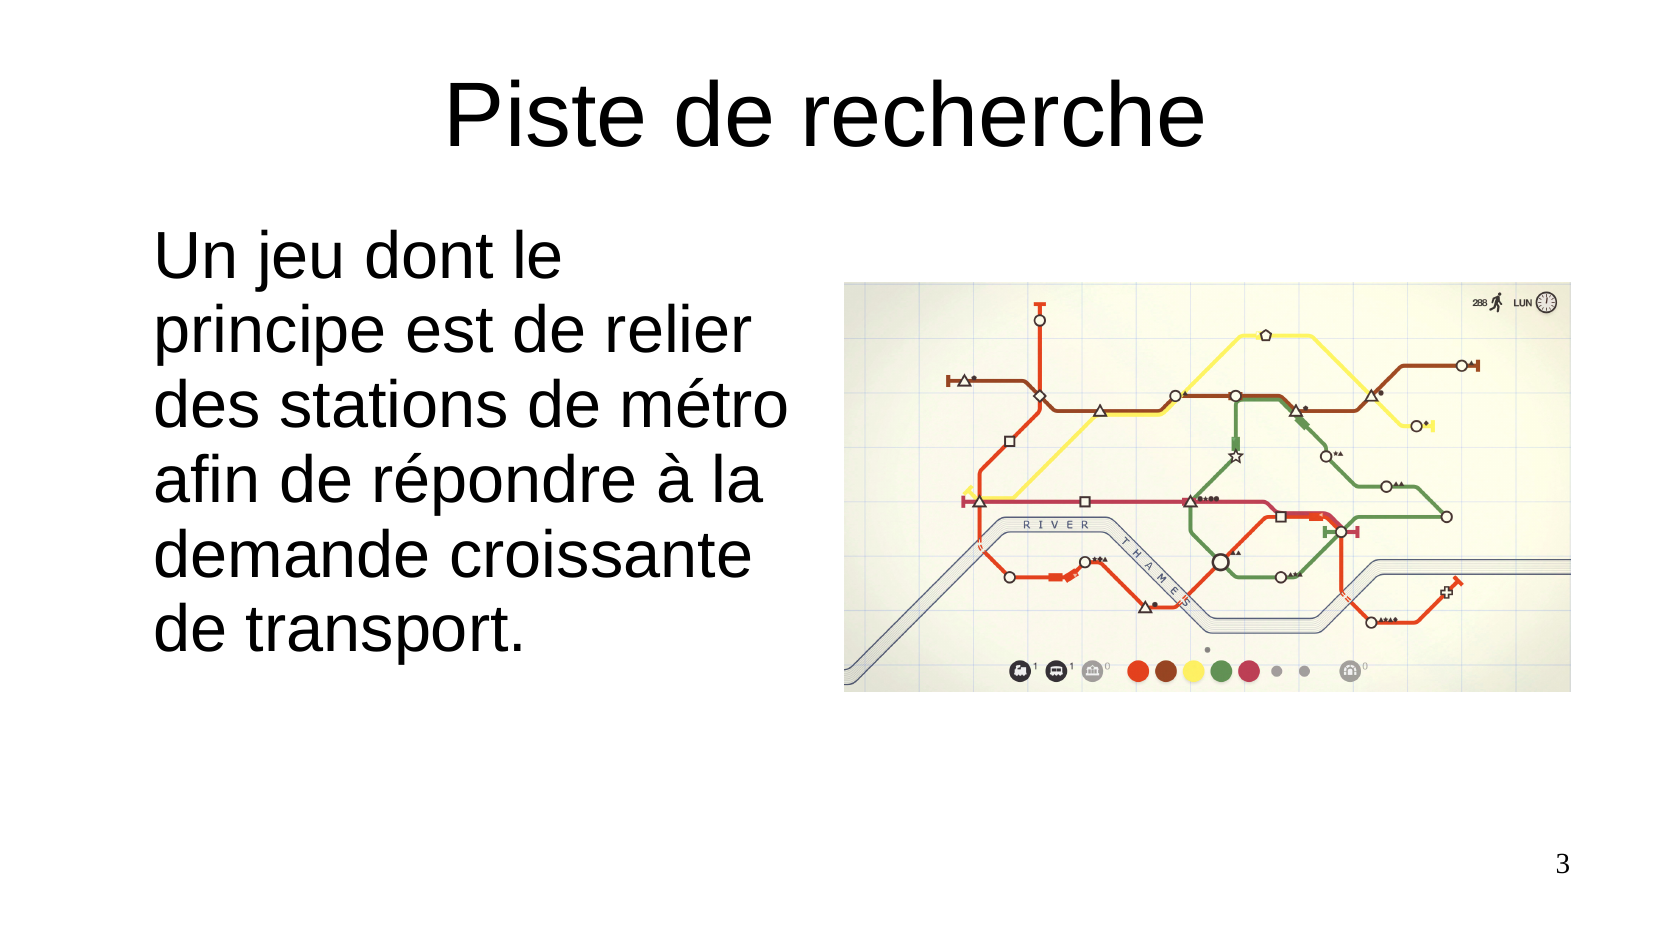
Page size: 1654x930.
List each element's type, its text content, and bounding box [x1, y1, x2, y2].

picture [844, 282, 1571, 692]
title Piste de recherche [82, 37, 1571, 193]
list Un jeu dont le principe est de relier des stations de métro afin de répondre à la demande croissante de transport. [82, 217, 809, 757]
